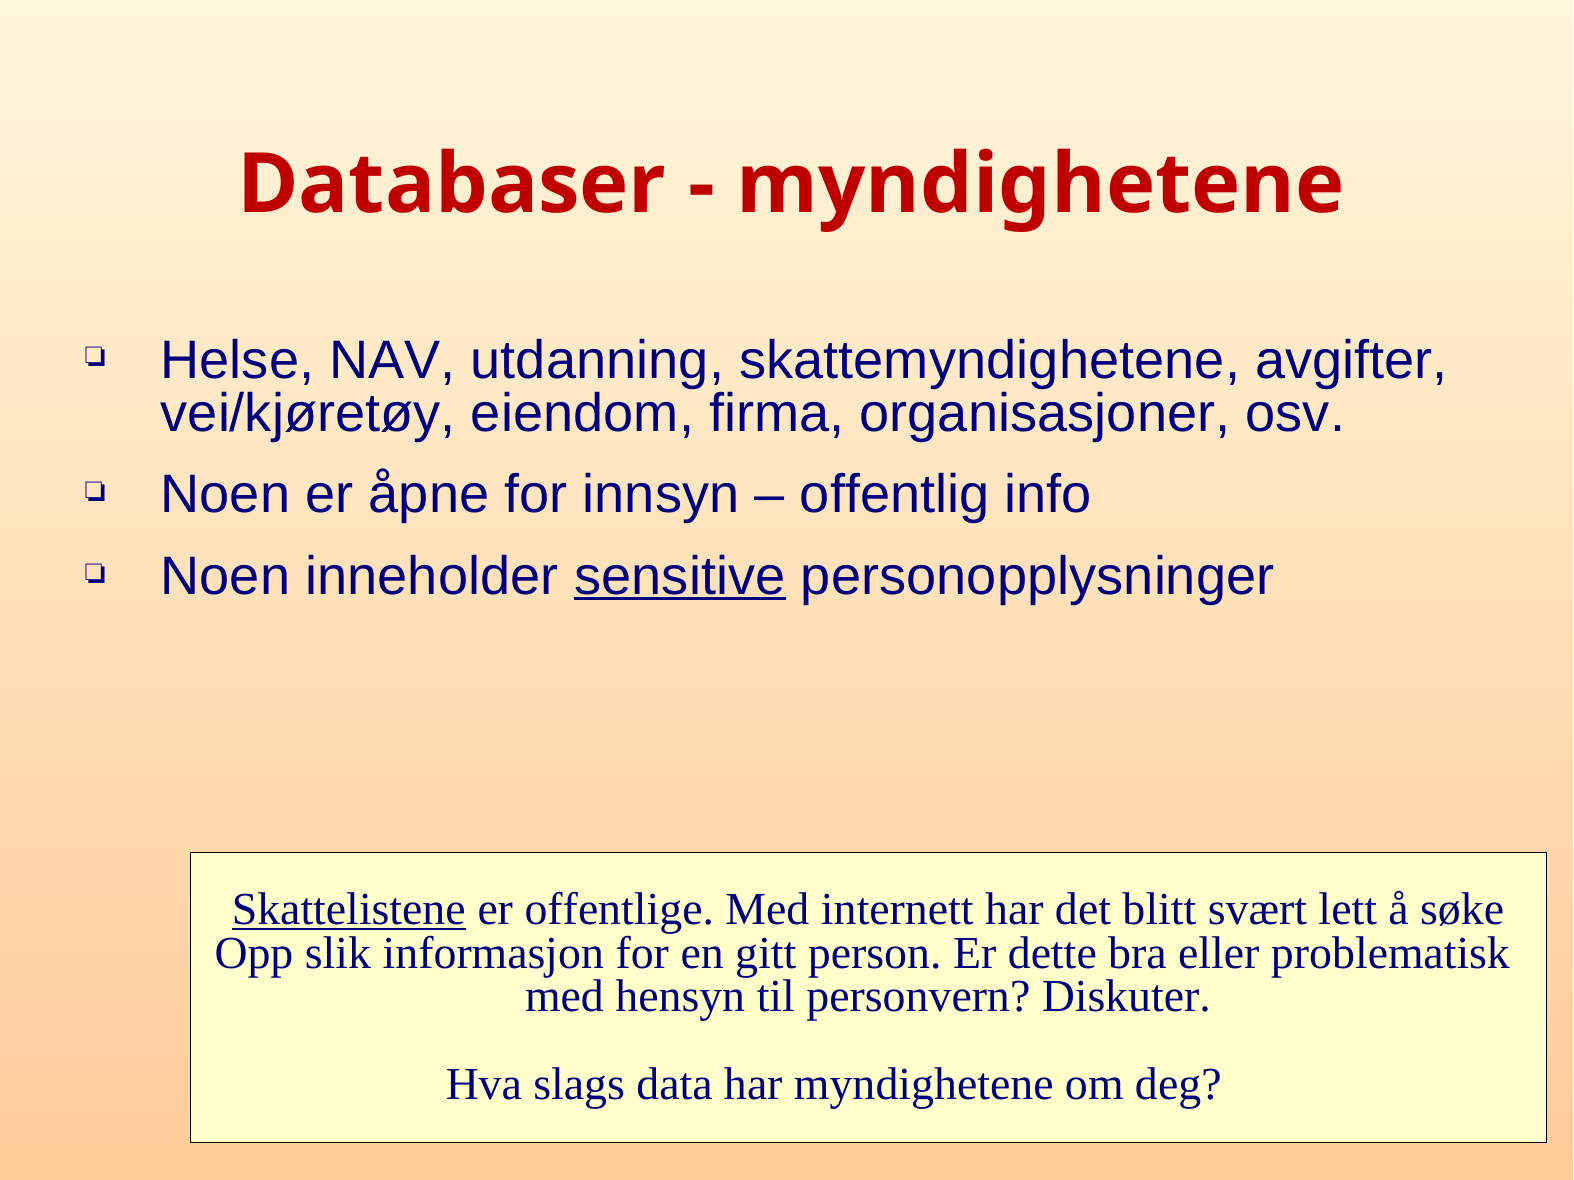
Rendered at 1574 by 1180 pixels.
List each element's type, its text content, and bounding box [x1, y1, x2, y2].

title Databaser - myndighetene [39, 54, 1543, 309]
text_box Skattelistene er offentlige. Med internett har det blitt svært lett å søke Opp slik informasjon for en gitt person. Er dette bra eller problematisk med hensyn til personvern? Diskuter. Hva slags data har myndighetene om deg? [190, 852, 1547, 1143]
list Helse, NAV, utdanning, skattemyndighetene, avgifter, vei/kjøretøy, eiendom, firma, organisasjoner, osv. Noen er åpne for innsyn – offentlig info Noen inneholder sensitive personopplysninger [85, 336, 1539, 1170]
